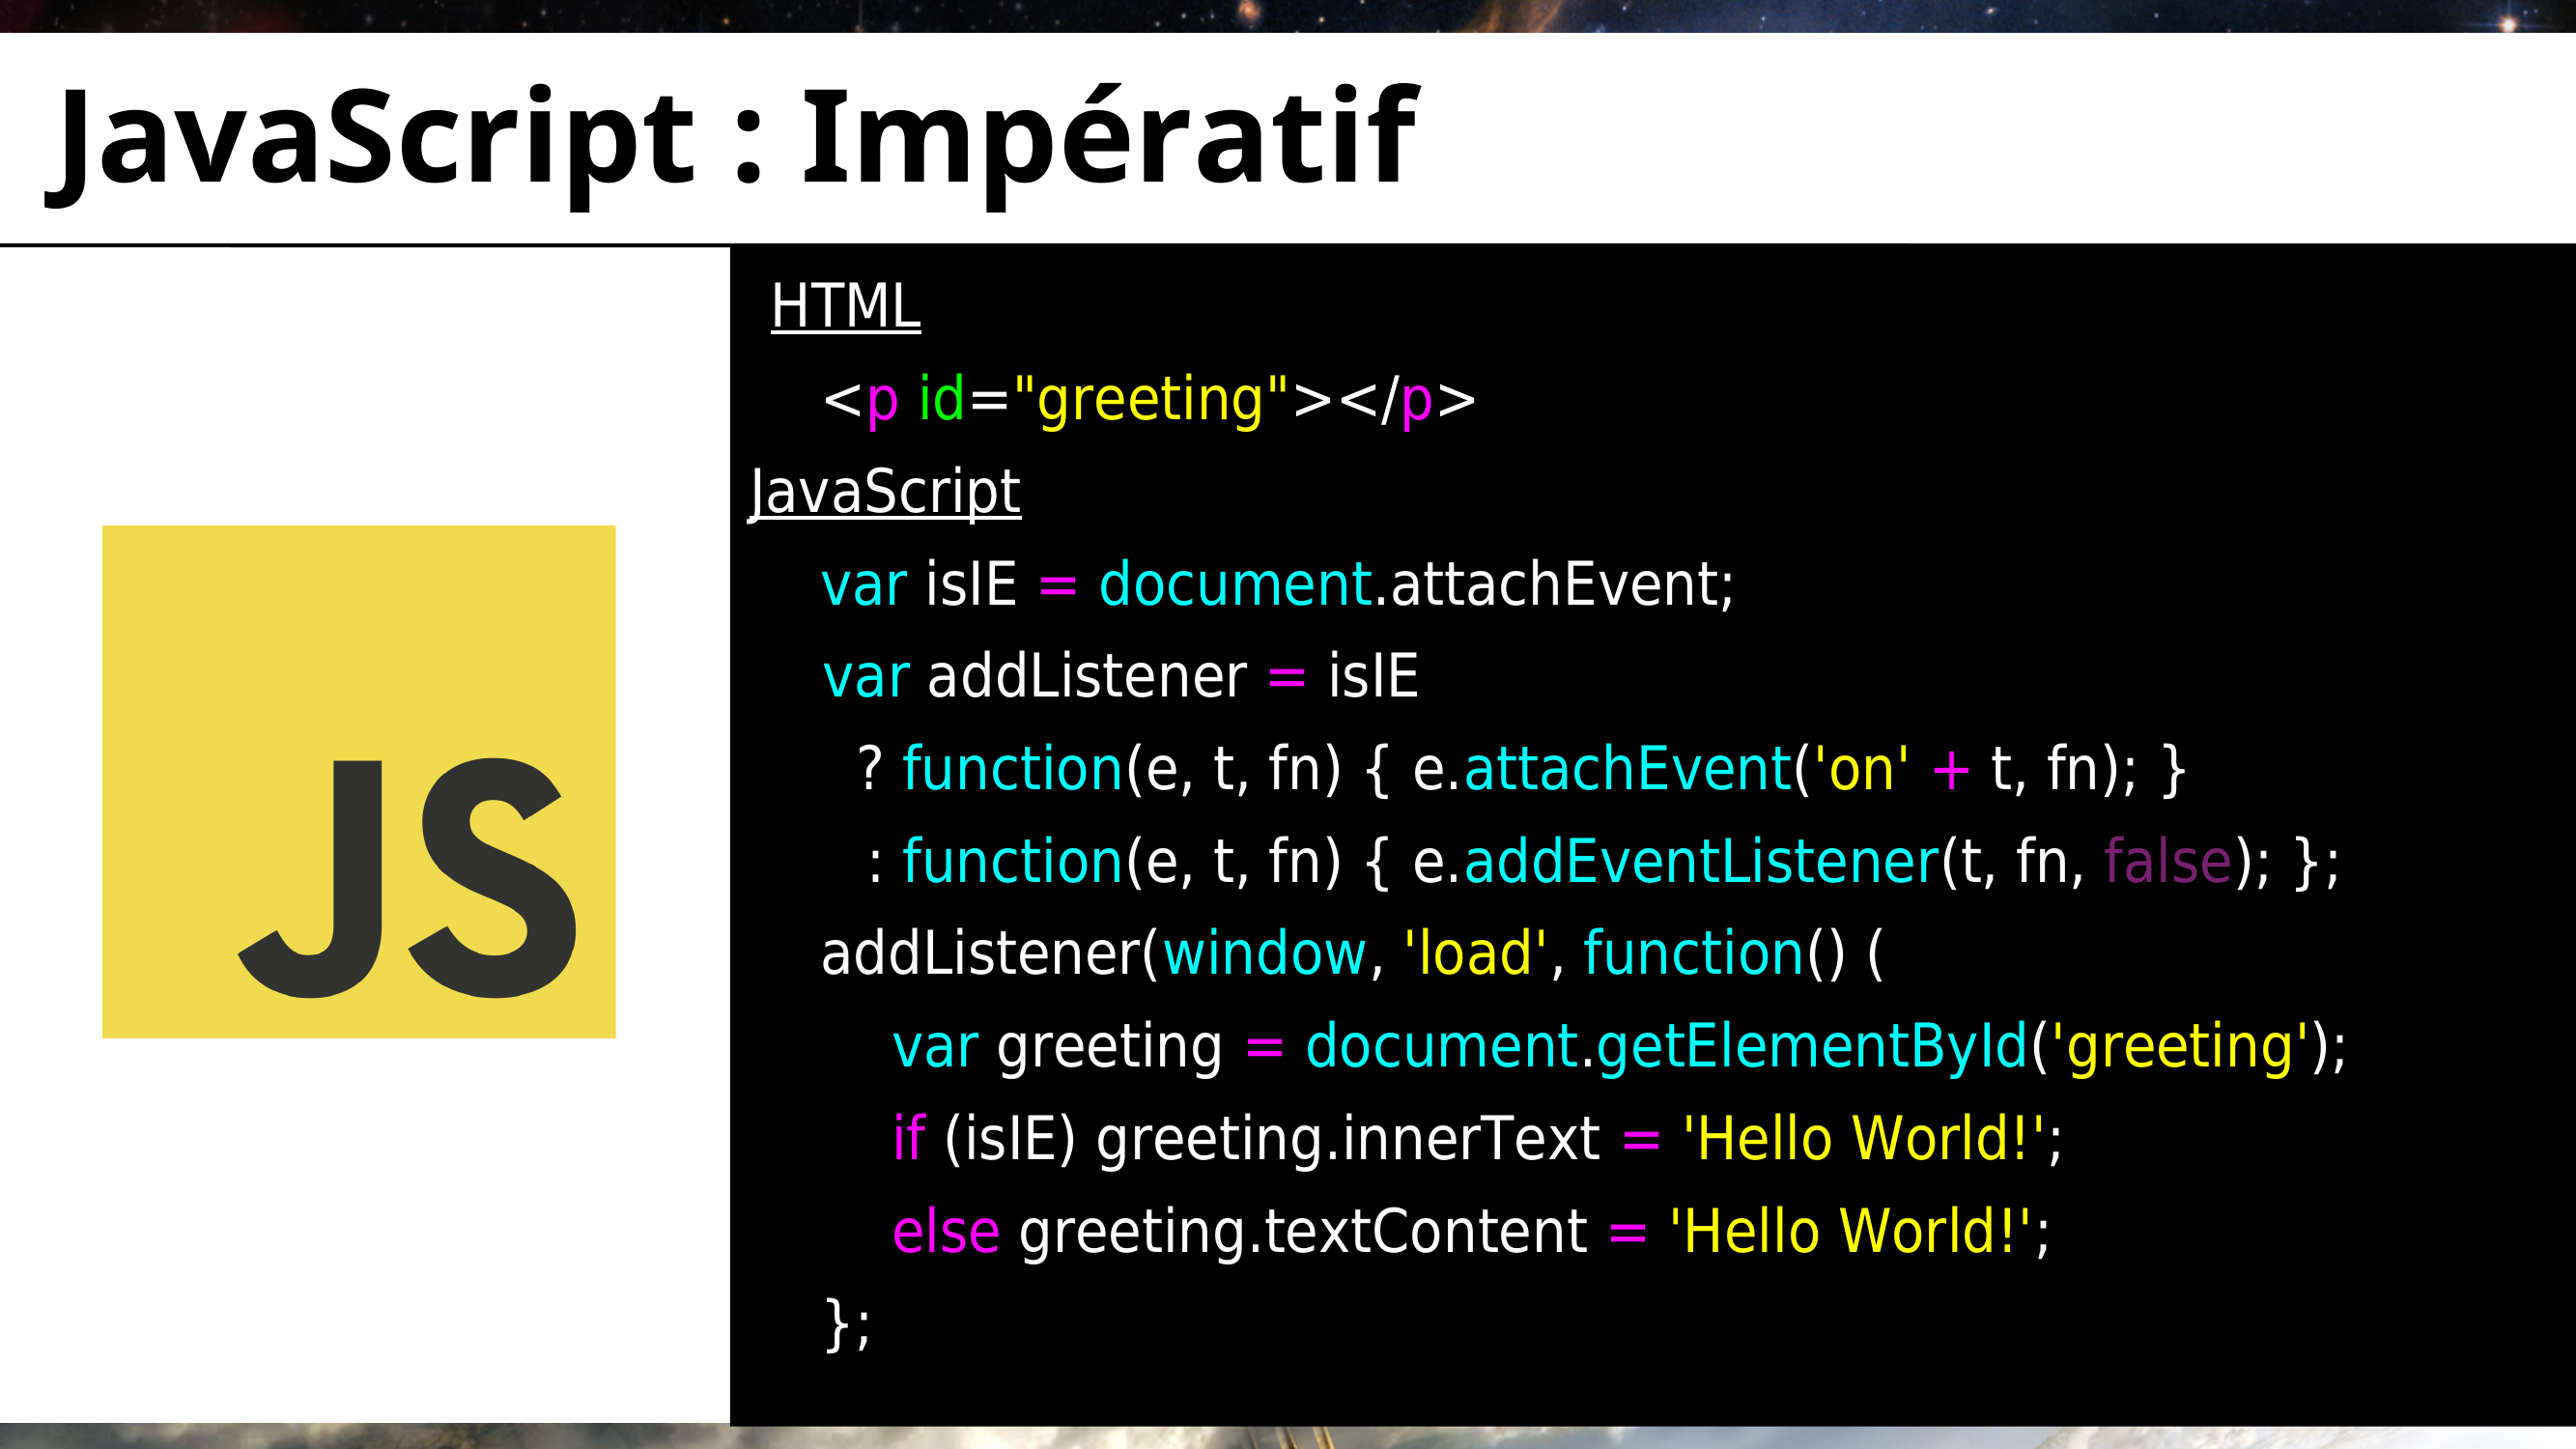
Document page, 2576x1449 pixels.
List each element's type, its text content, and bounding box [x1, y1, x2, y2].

picture [0, 0, 2576, 33]
text_box HTML <p id="greeting"></p> JavaScript var isIE = document.attachEvent; var addListener = isIE ? function(e, t, fn) { e.attachEvent('on' + t, fn); } : function(e, t, fn) { e.addEventListener(t, fn, false); }; addListener(window, 'load', function() ( var greeting = document.getElementById('greeting'); if (isIE) greeting.innerText = 'Hello World!'; else greeting.textContent = 'Hello World!'; }; [729, 247, 2576, 1427]
text_box JavaScript : Impératif [45, 12, 2528, 250]
picture [0, 1423, 2576, 1449]
picture [102, 525, 616, 1038]
